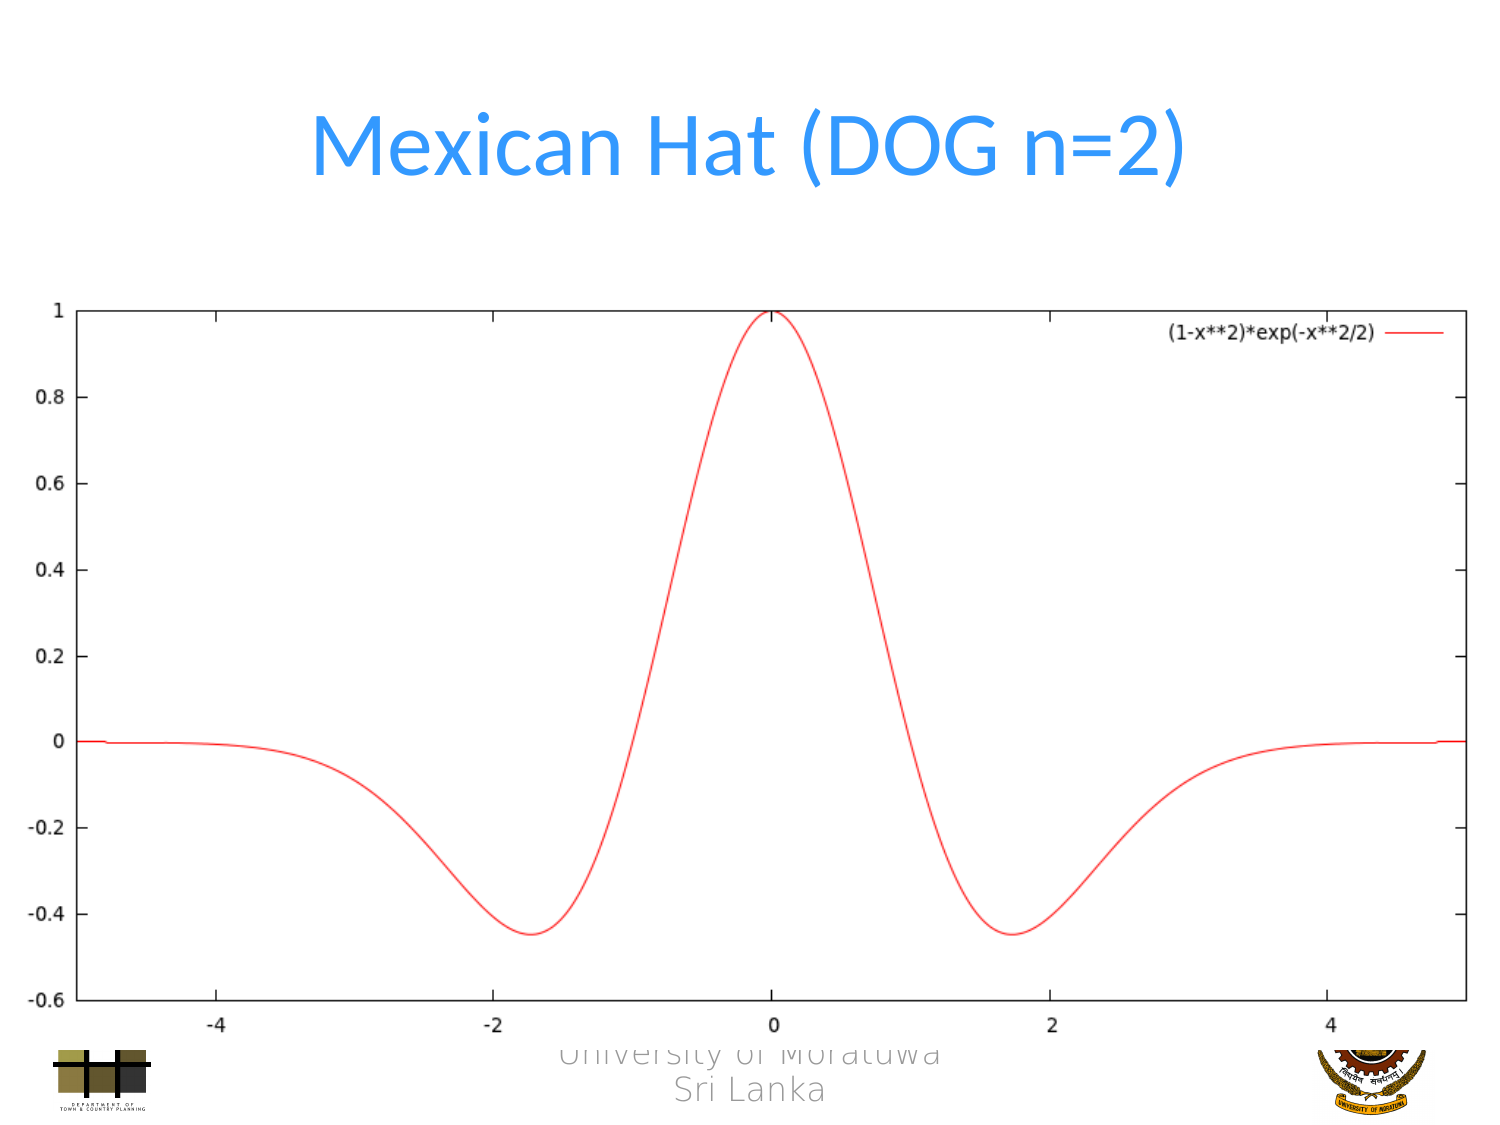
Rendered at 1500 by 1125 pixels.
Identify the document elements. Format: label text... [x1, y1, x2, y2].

picture [0, 287, 1500, 1125]
title Mexican Hat (DOG n=2) [75, 37, 1426, 240]
